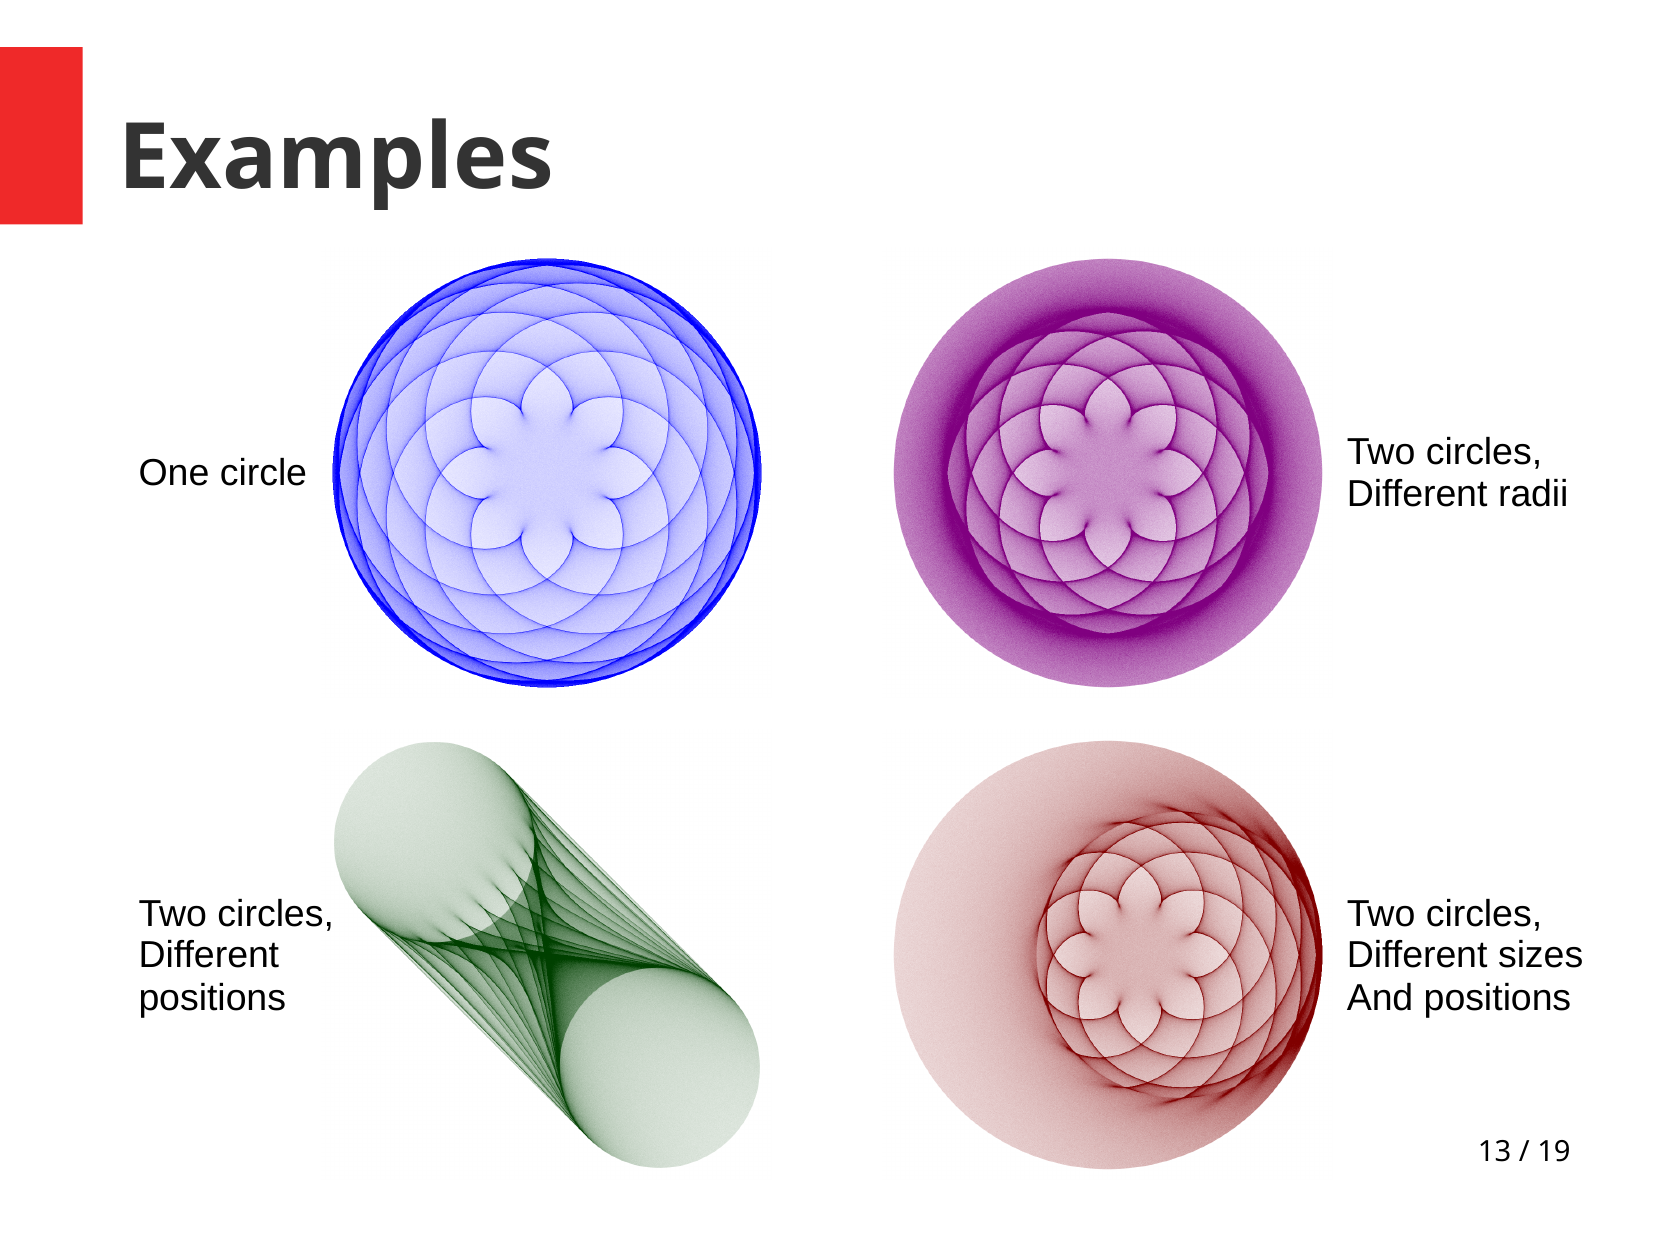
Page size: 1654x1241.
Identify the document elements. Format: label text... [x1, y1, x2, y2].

text_box Two circles, Different radii [1332, 422, 1584, 522]
picture [321, 729, 772, 1180]
text_box Two circles, Different sizes And positions [1332, 884, 1599, 1026]
text_box One circle [123, 443, 322, 501]
title Examples [118, 49, 1571, 257]
picture [882, 729, 1333, 1180]
picture [882, 247, 1333, 698]
text_box Two circles, Different positions [123, 884, 349, 1026]
picture [321, 247, 772, 698]
